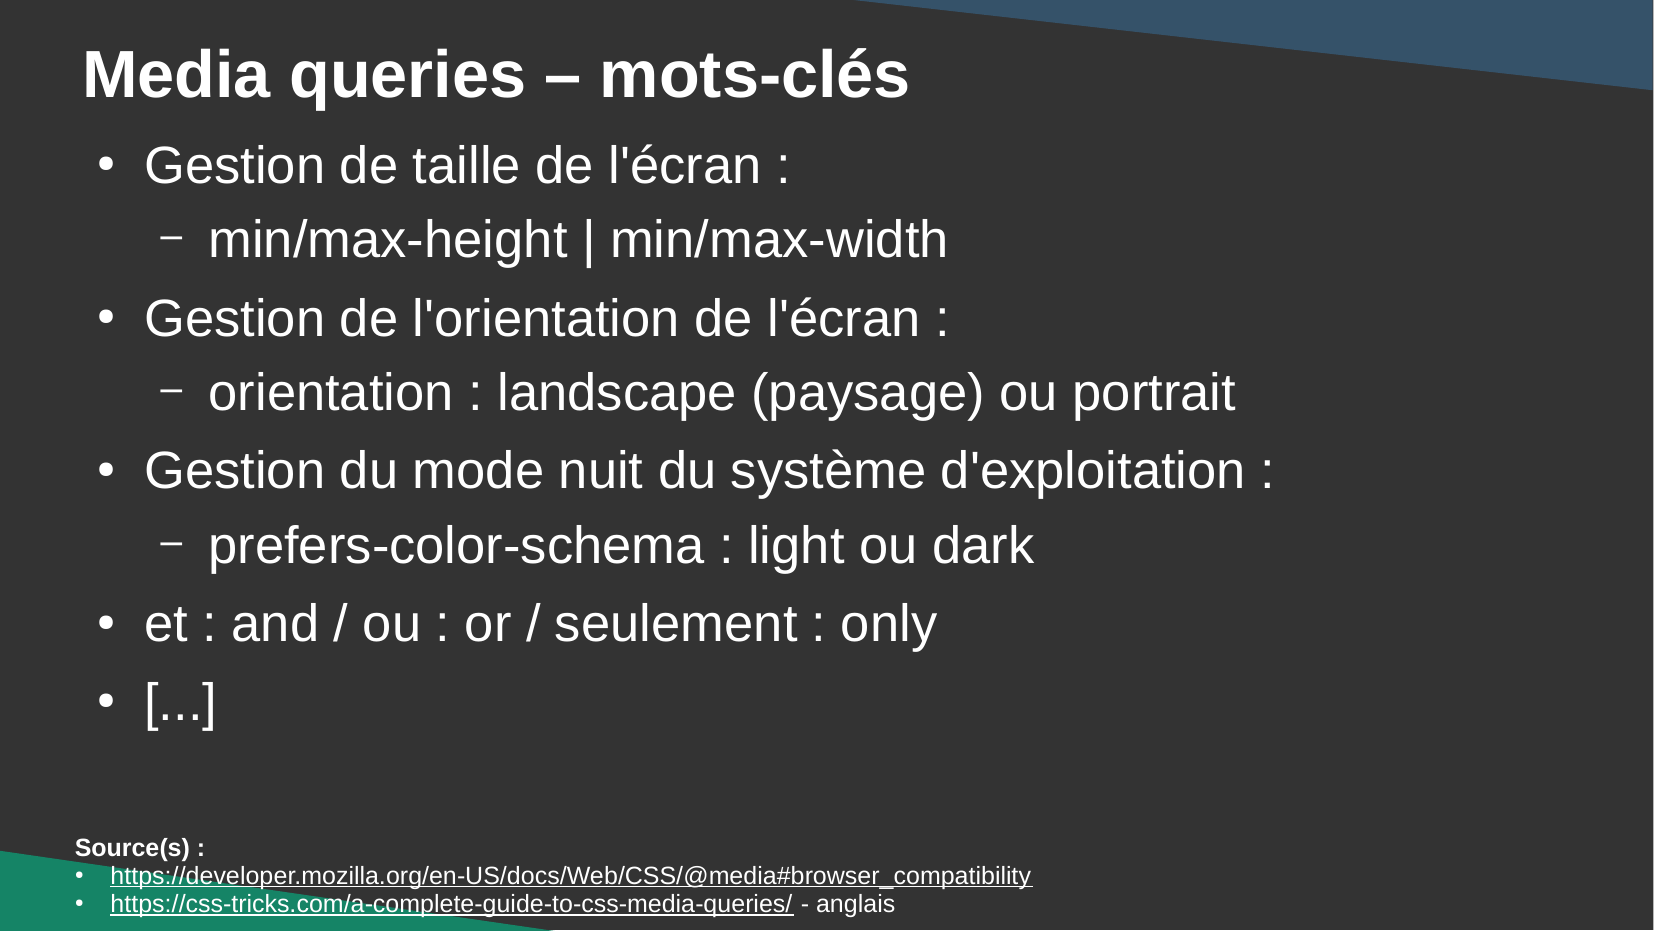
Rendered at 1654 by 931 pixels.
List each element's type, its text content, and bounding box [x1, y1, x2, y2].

text_box [0, 850, 555, 931]
text_box [853, 0, 1653, 91]
list Gestion de taille de l'écran : min/max-height | min/max-width Gestion de l'orientation de l'écran : orientation : landscape (paysage) ou portrait Gestion du mode nuit du système d'exploitation : prefers-color-schema : light ou dark et : and / ou : or / seulement : only [...] [80, 135, 1605, 733]
title Media queries – mots-clés [82, 37, 1571, 122]
text_box Source(s) : https://developer.mozilla.org/en-US/docs/Web/CSS/@media#browser_compatibility https://css-tricks.com/a-complete-guide-to-css-media-queries/ - anglais [60, 826, 1546, 926]
